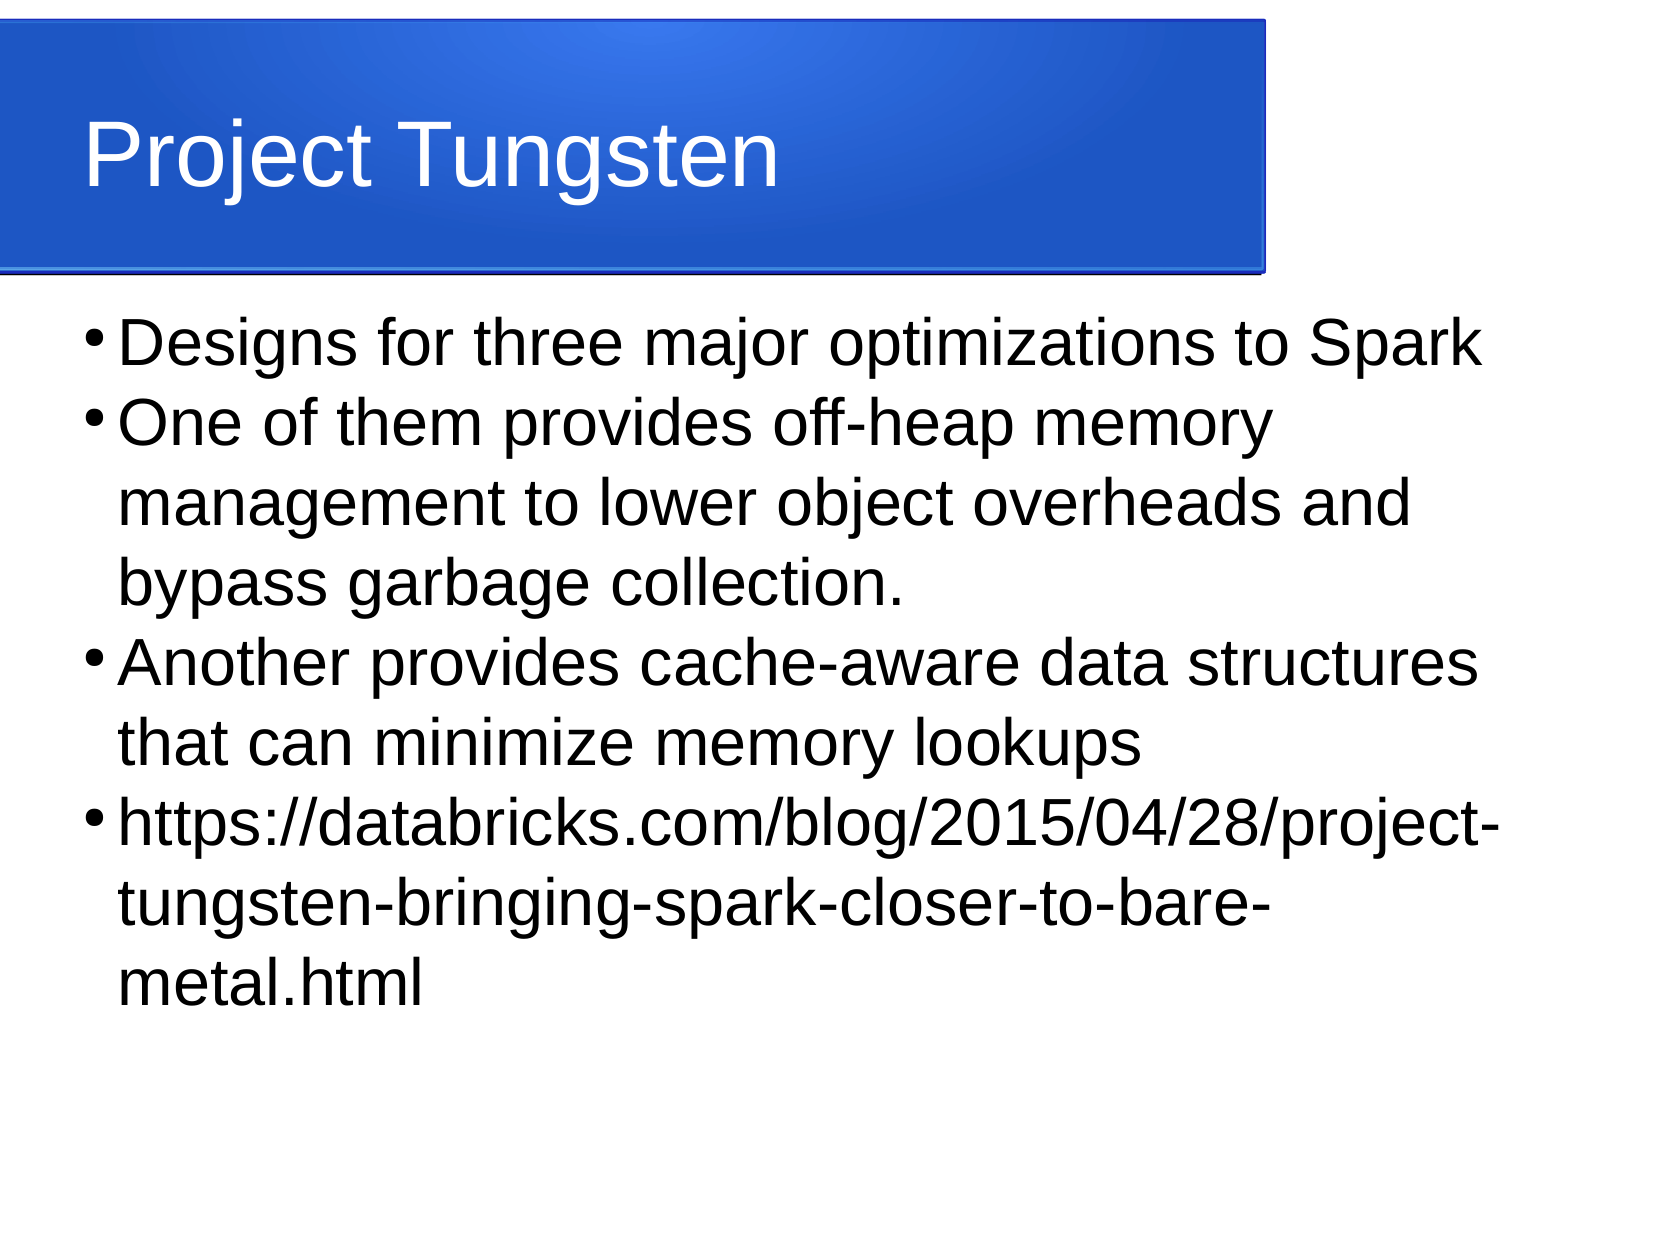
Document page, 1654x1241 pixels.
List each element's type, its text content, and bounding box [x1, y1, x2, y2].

picture [0, 17, 1269, 282]
text_box Designs for three major optimizations to Spark One of them provides off-heap memory management to lower object overheads and bypass garbage collection. Another provides cache-aware data structures that can minimize memory lookups https://databricks.com/blog/2015/04/28/project-tungsten-bringing-spark-closer-to-bare-metal.html [82, 299, 1571, 1019]
text_box Project Tungsten [82, 47, 1234, 252]
